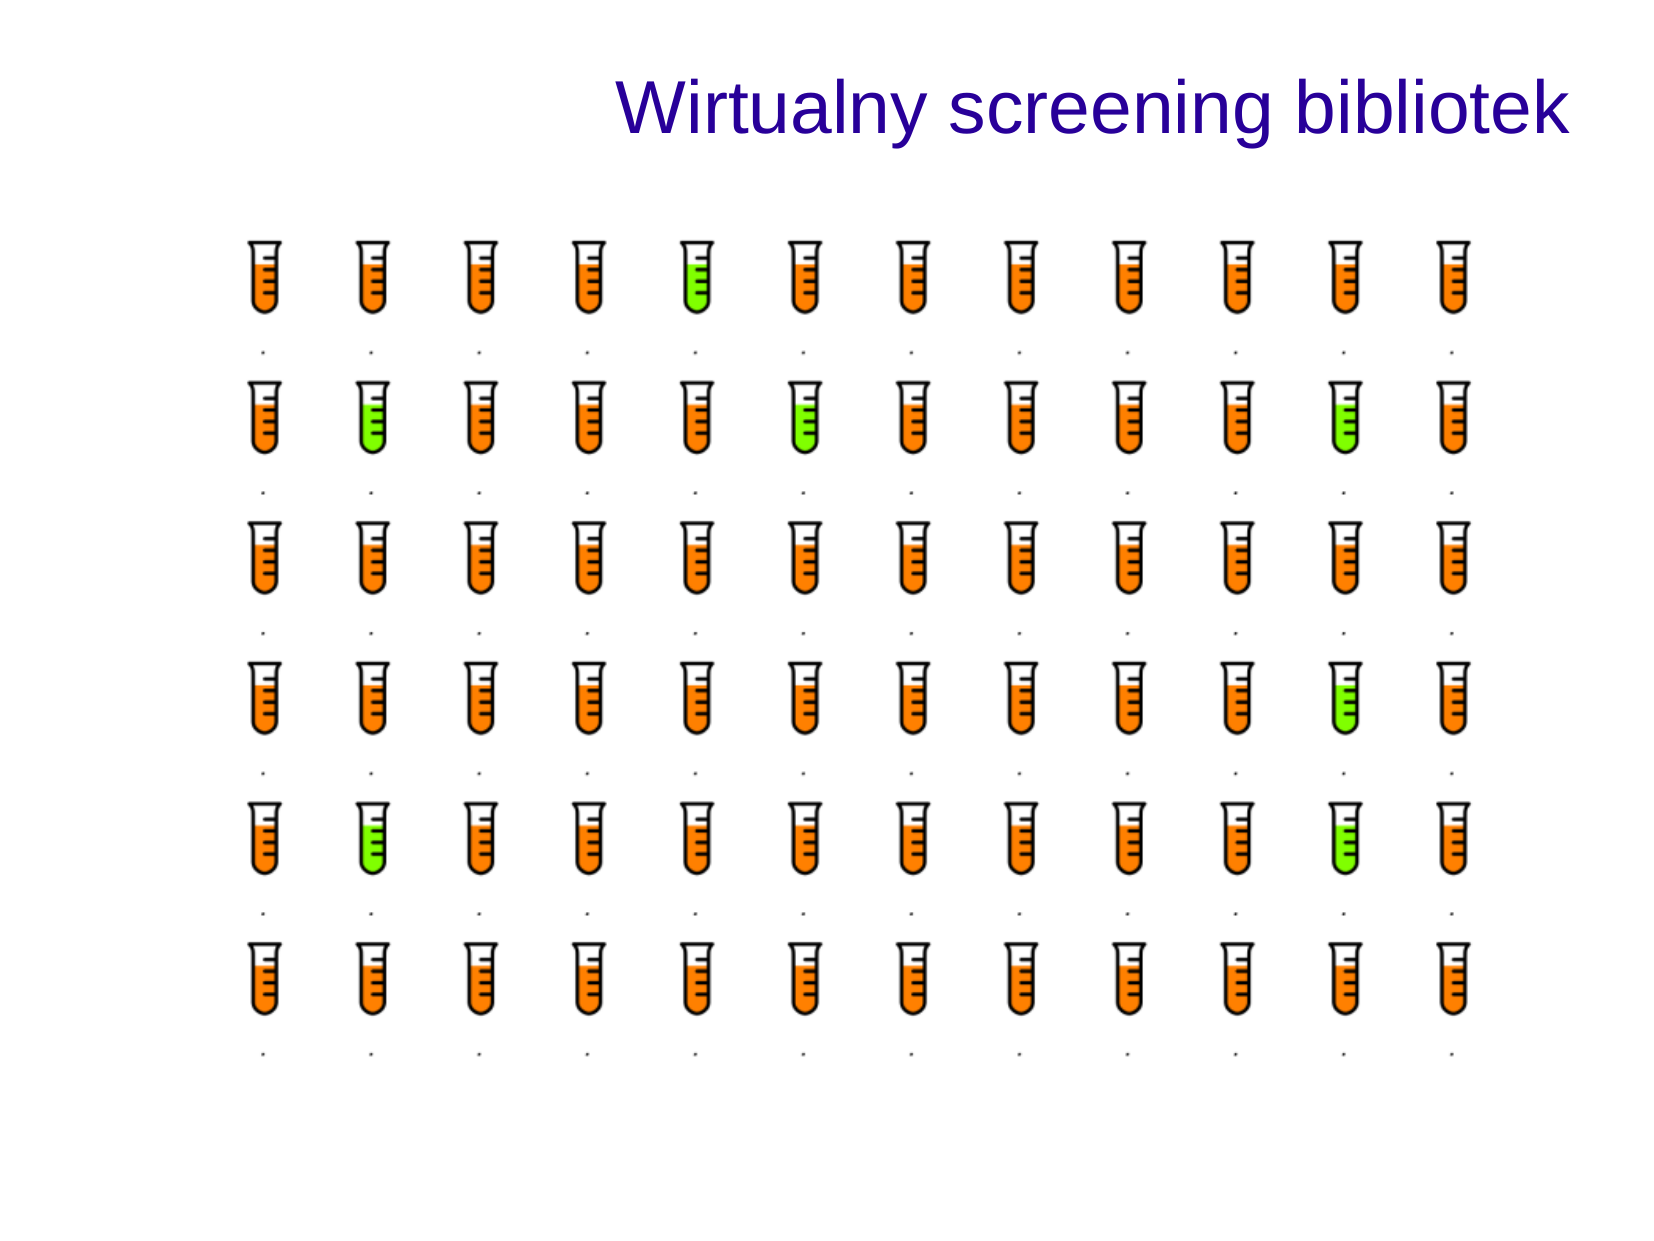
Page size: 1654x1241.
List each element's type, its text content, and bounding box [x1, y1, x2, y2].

title Wirtualny screening bibliotek [82, 49, 1571, 166]
picture [210, 224, 1507, 1066]
